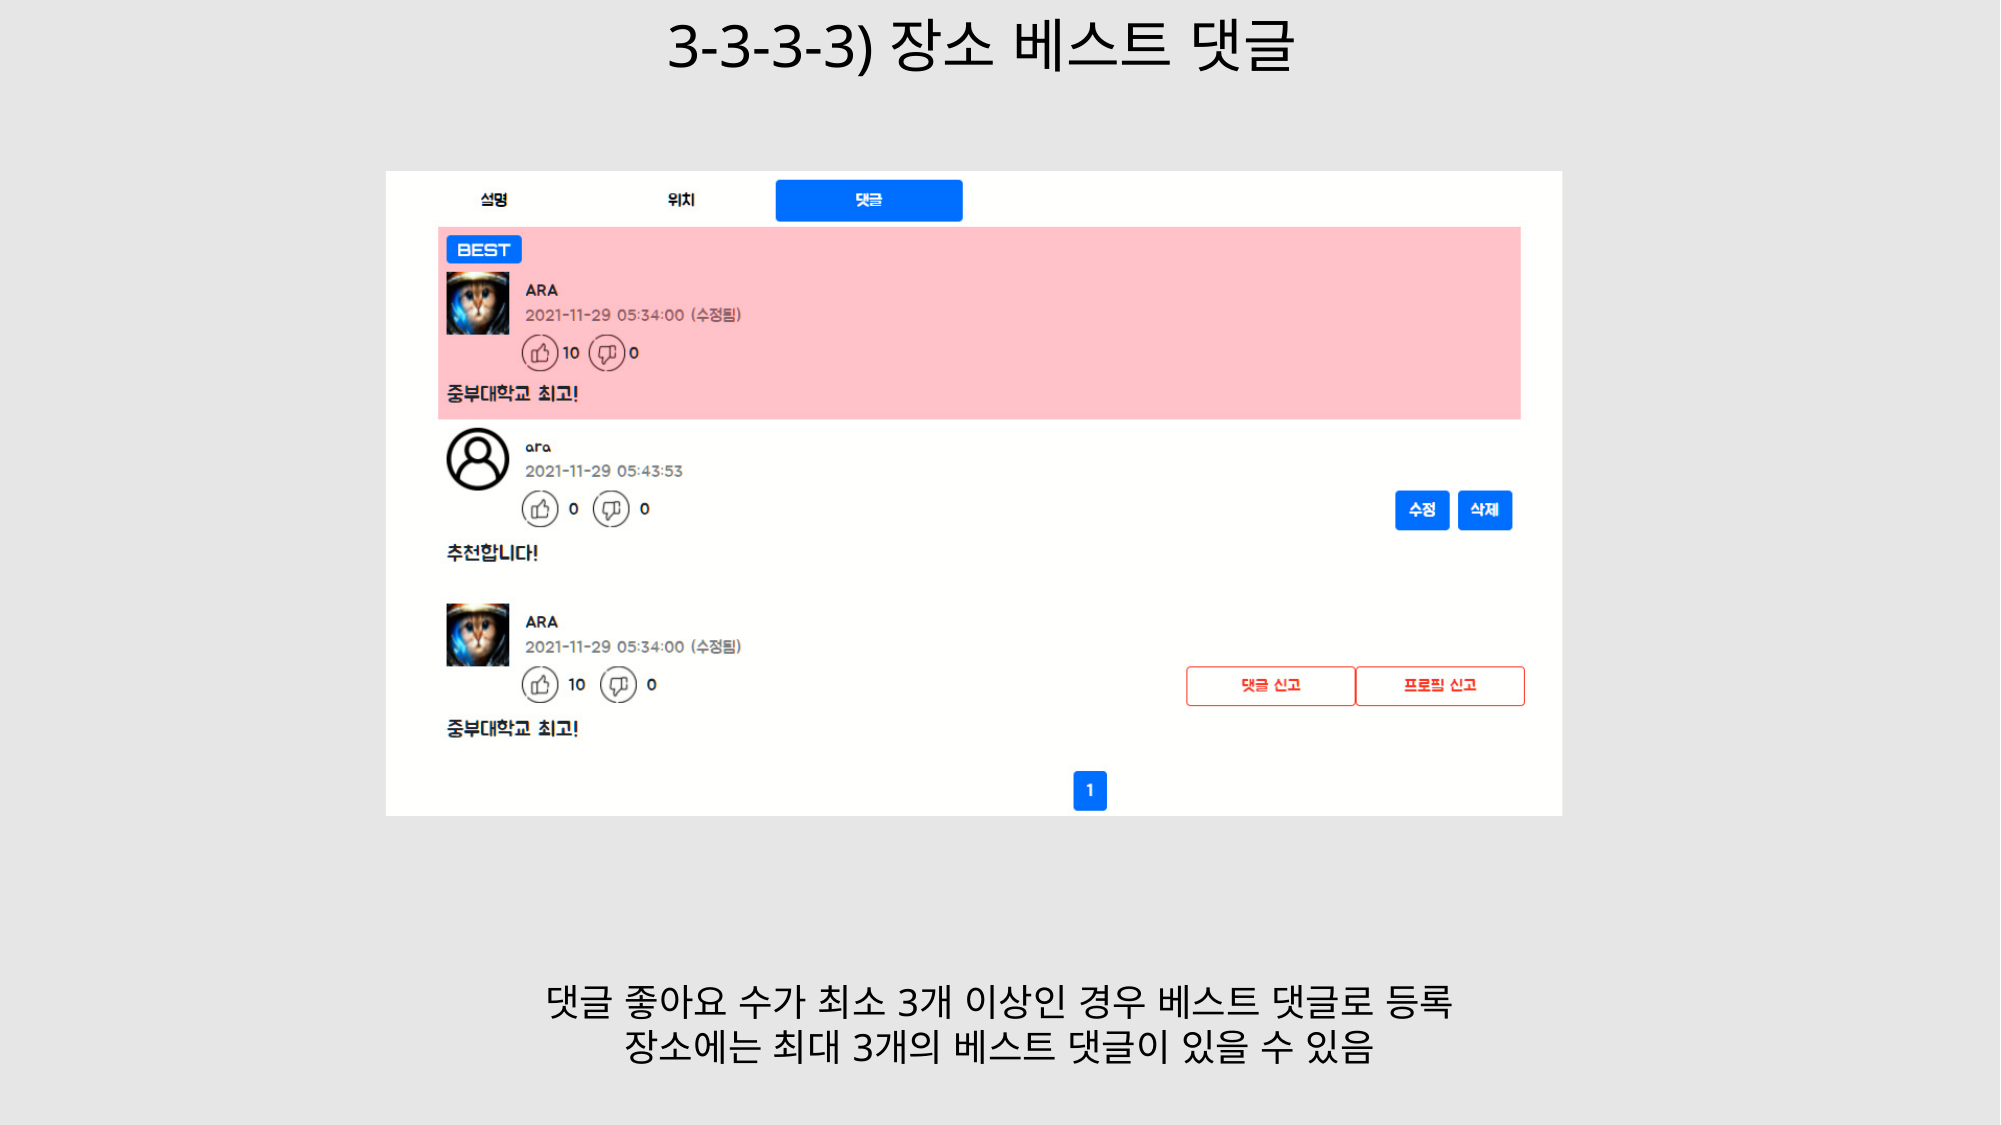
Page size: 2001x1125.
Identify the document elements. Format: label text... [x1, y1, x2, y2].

picture [385, 171, 1563, 816]
text_box 댓글 좋아요 수가 최소 3개 이상인 경우 베스트 댓글로 등록 장소에는 최대 3개의 베스트 댓글이 있을 수 있음 [530, 971, 1470, 1077]
text_box 3-3-3-3) 장소 베스트 댓글 [482, 2, 1482, 87]
